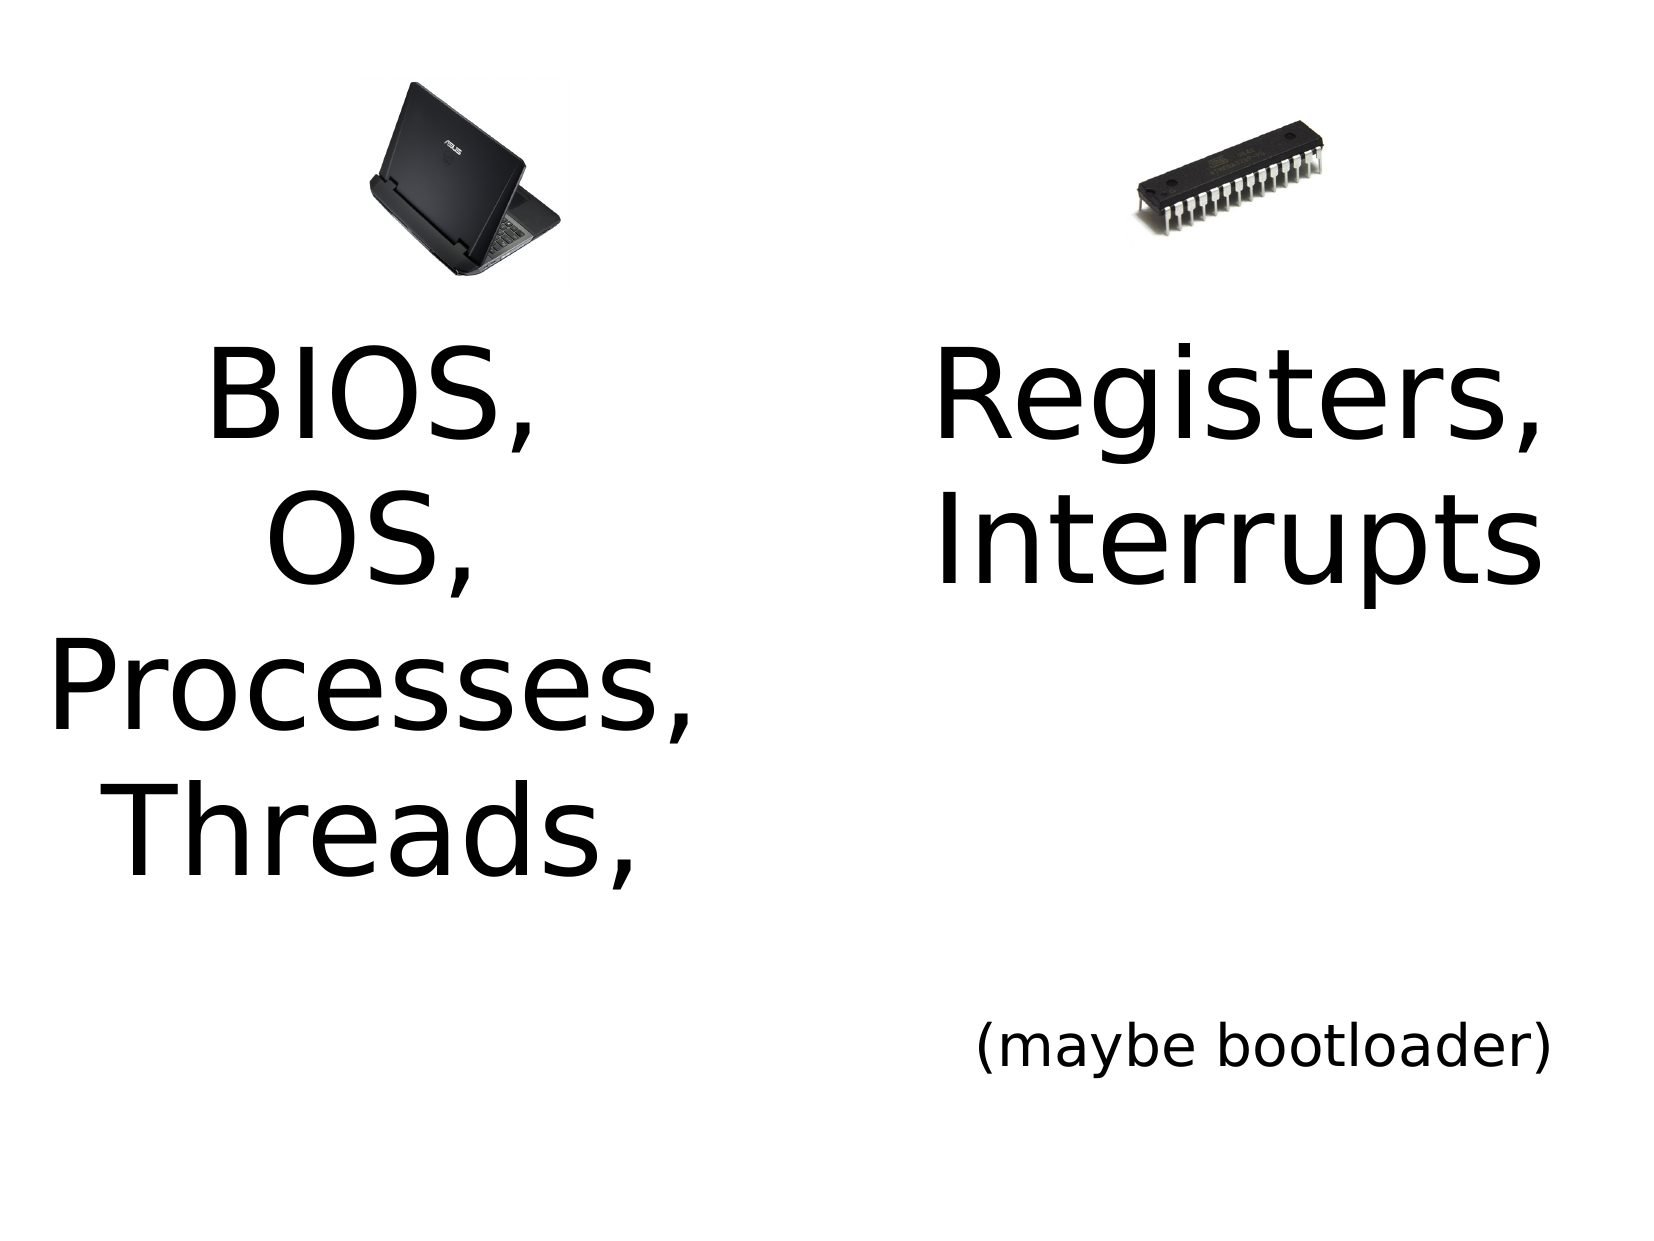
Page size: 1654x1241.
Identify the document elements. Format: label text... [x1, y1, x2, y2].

text_box BIOS, OS, Processes, Threads, [30, 315, 915, 912]
text_box Registers, Interrupts [915, 315, 1621, 941]
picture [1125, 98, 1334, 256]
picture [358, 74, 571, 287]
text_box (maybe bootloader) [960, 1005, 1606, 1126]
